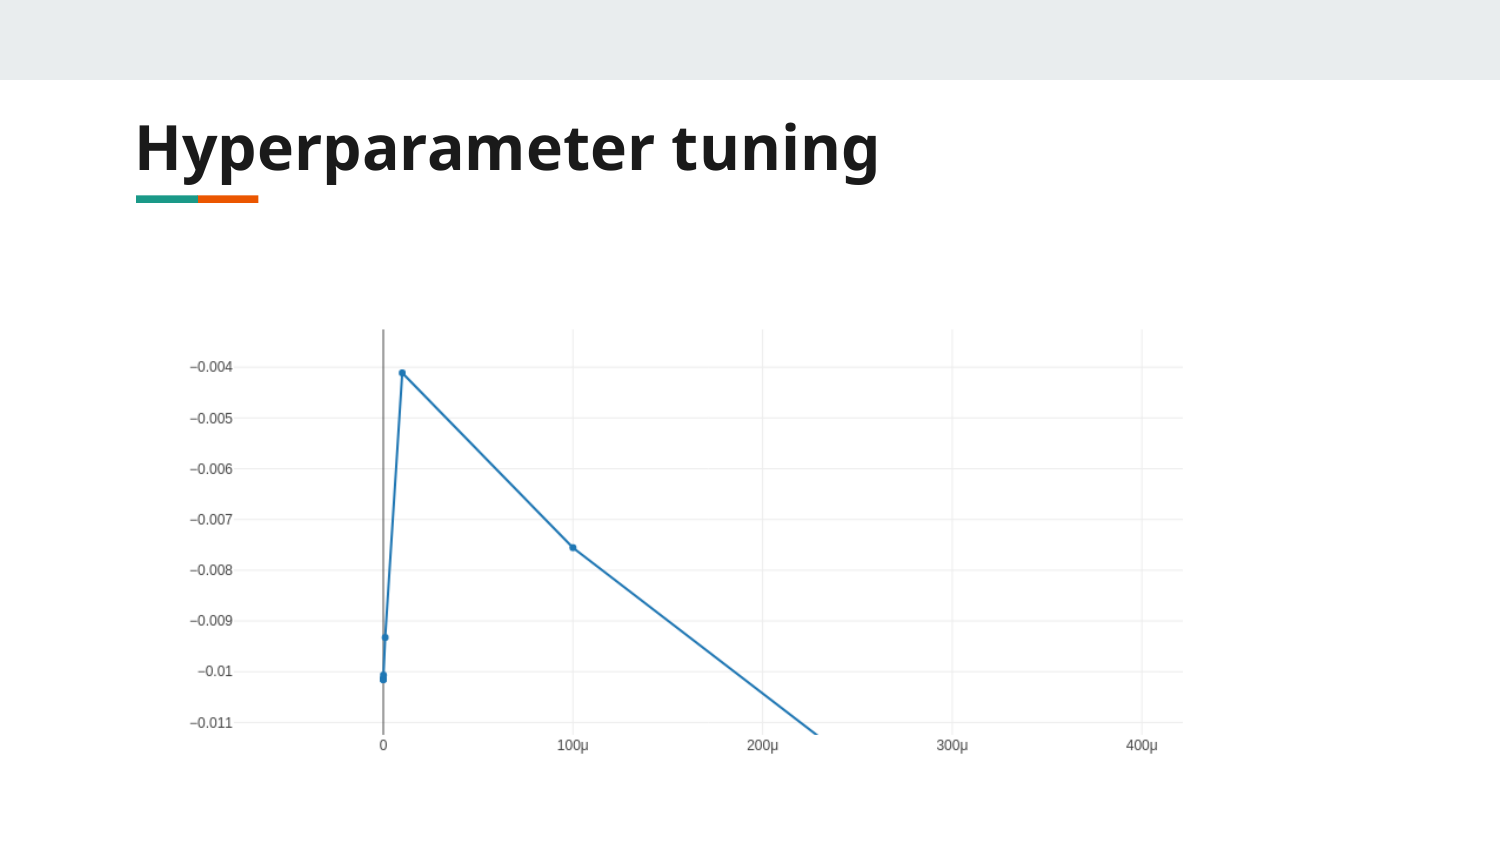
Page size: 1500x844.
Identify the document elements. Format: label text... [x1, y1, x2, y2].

title Hyperparameter tuning [119, 92, 1381, 181]
picture [140, 212, 1277, 830]
